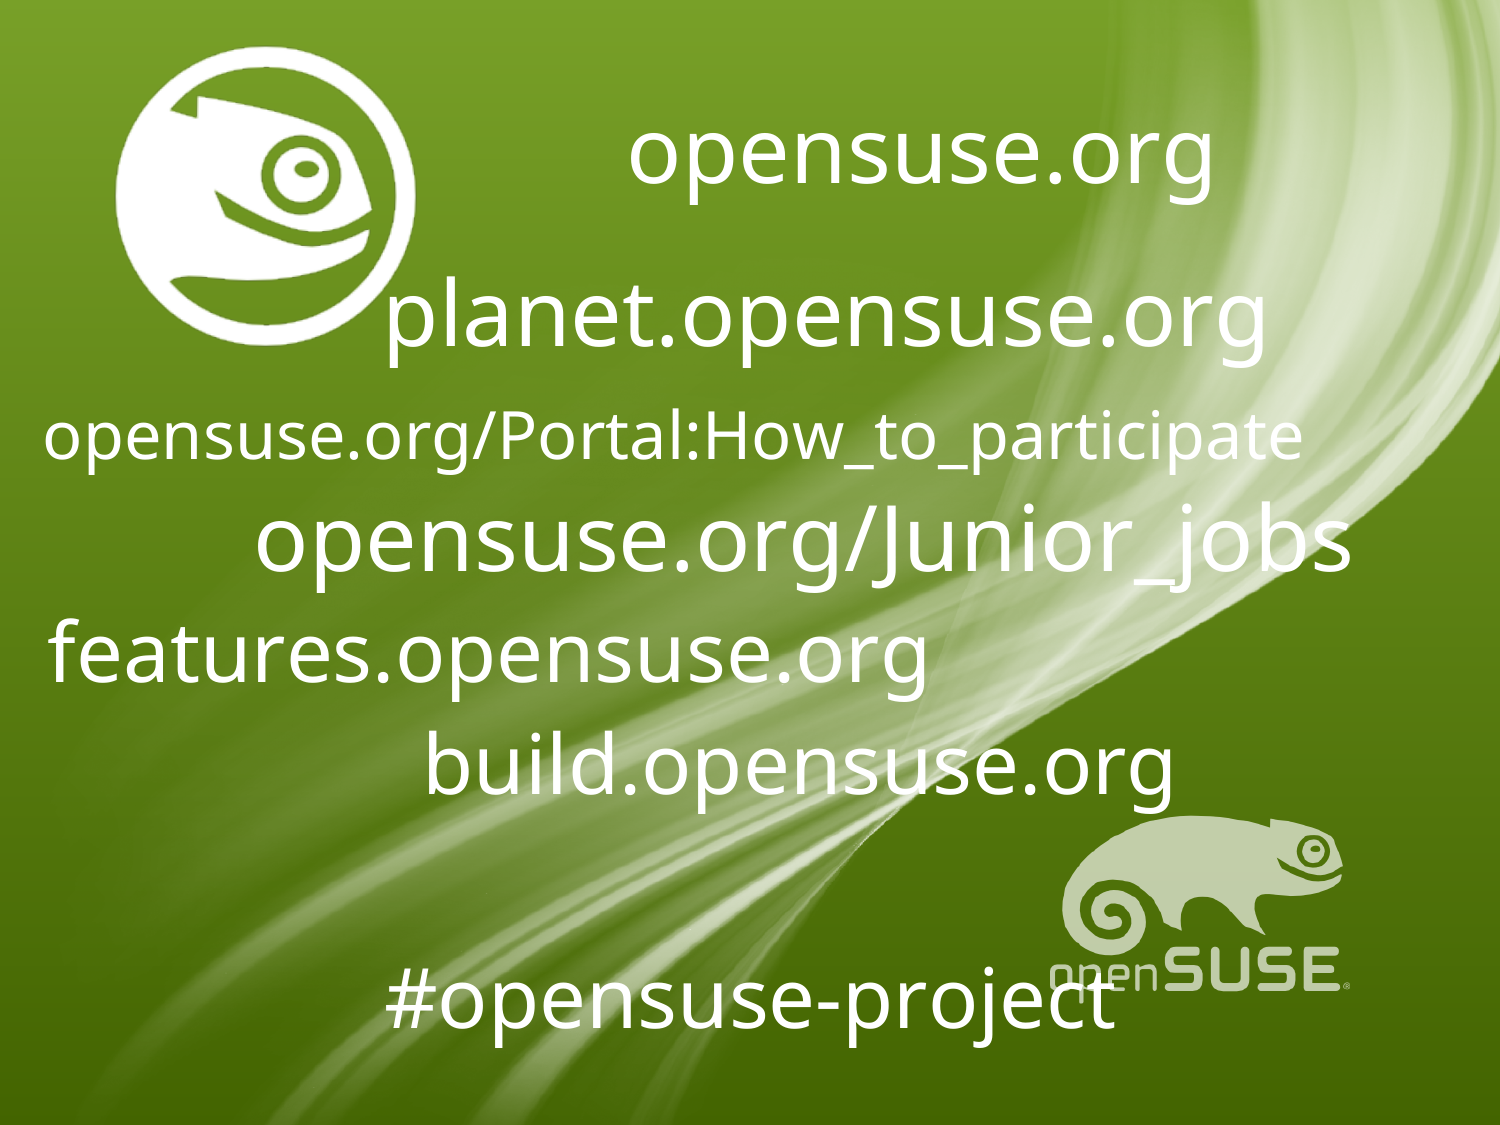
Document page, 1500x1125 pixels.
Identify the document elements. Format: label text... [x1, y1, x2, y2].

text_box opensuse.org [626, 79, 1257, 231]
picture [0, 0, 1500, 1125]
text_box planet.opensuse.org [382, 242, 1500, 394]
text_box opensuse.org/Junior_jobs [253, 499, 1363, 620]
text_box #opensuse-project [384, 933, 1168, 1073]
text_box opensuse.org/Portal:How_to_participate [42, 384, 1500, 499]
text_box features.opensuse.org [47, 587, 1023, 727]
text_box build.opensuse.org [422, 699, 1207, 839]
